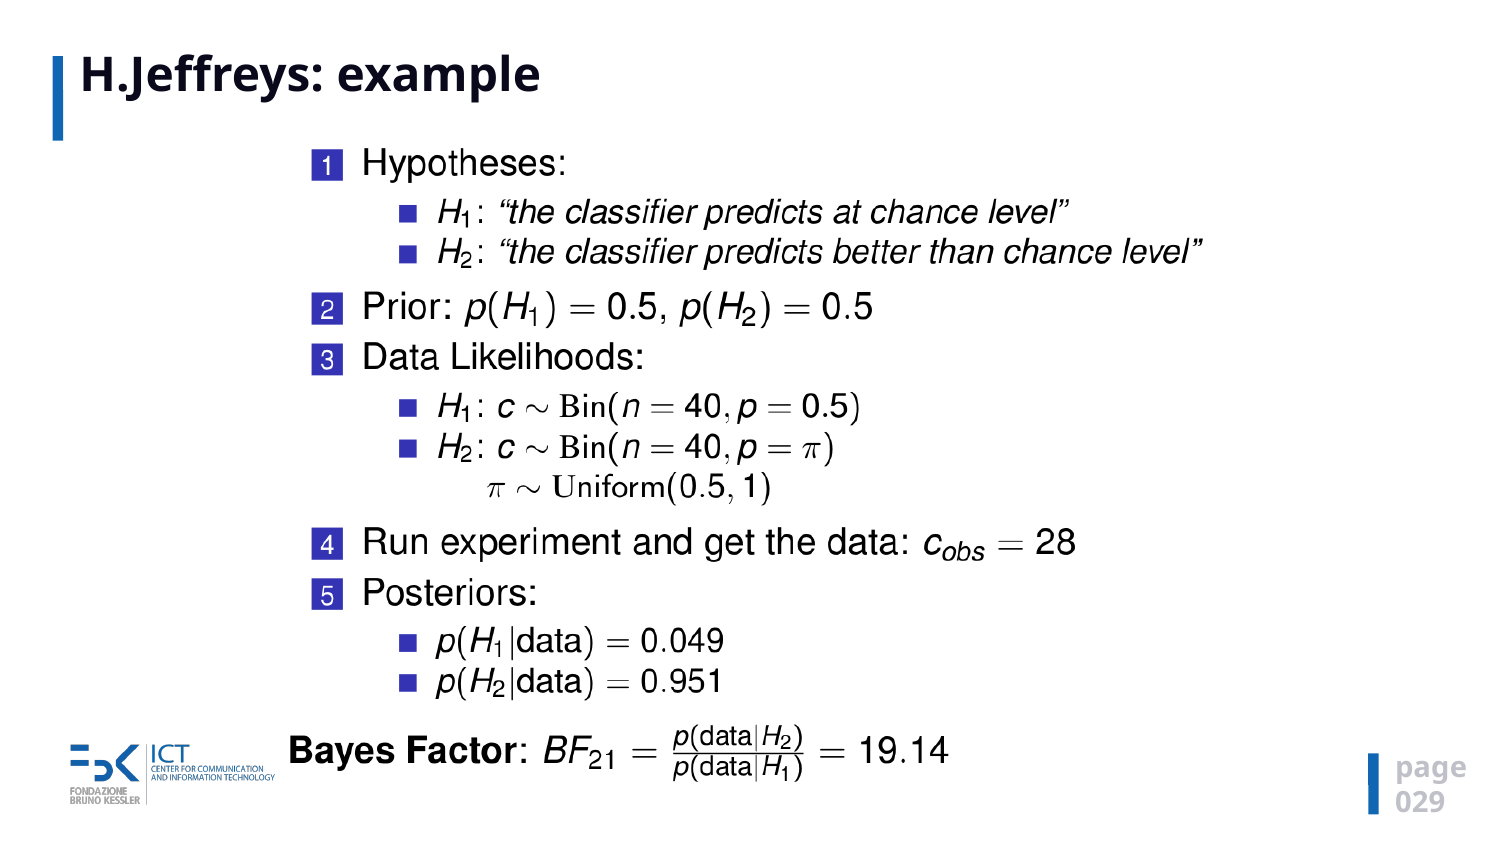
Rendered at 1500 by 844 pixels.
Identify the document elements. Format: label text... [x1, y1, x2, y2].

picture [57, 144, 1207, 815]
slide_number page 0<number> [1387, 744, 1500, 823]
title H.Jeffreys: example [71, 46, 1361, 157]
